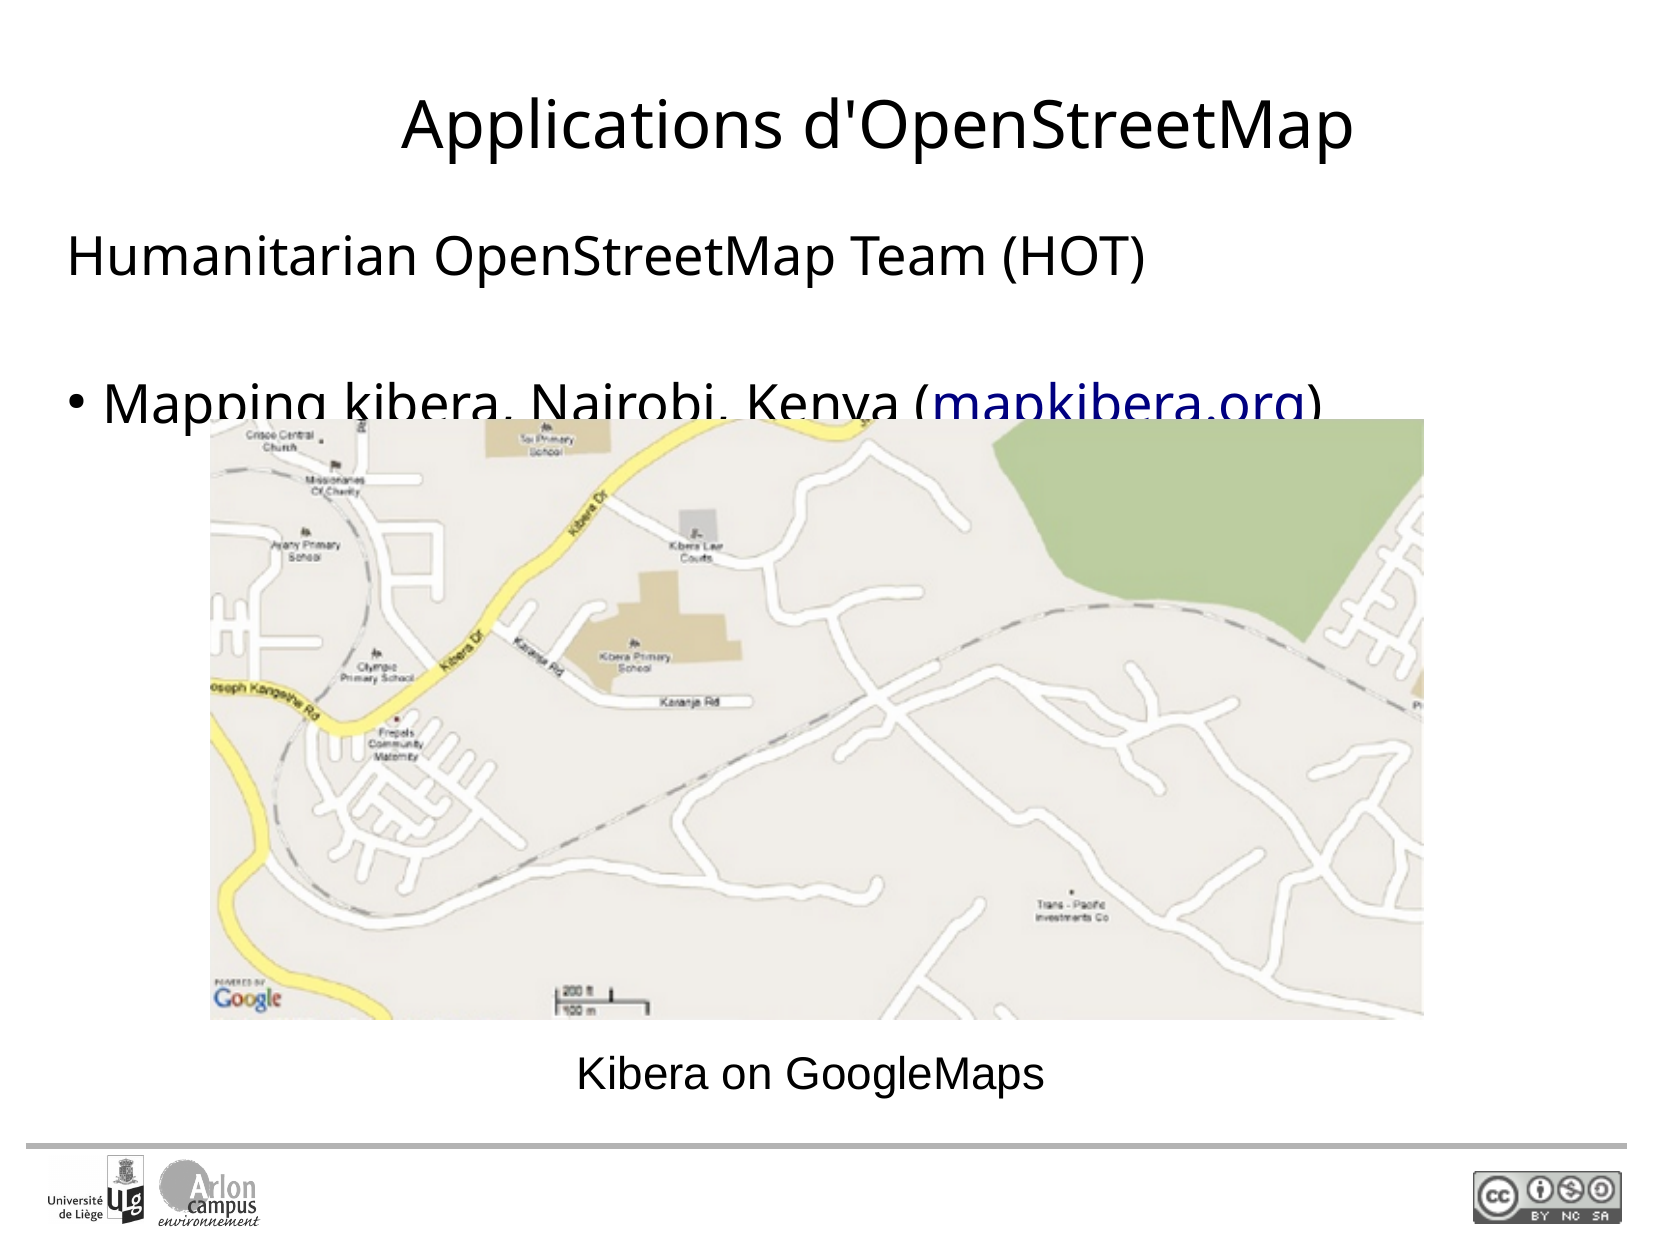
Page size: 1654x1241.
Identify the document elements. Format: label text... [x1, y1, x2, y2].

text_box Kibera on GoogleMaps [562, 1040, 1096, 1107]
title Applications d'OpenStreetMap [135, 18, 1624, 226]
picture [157, 1158, 261, 1227]
text_box Humanitarian OpenStreetMap Team (HOT) Mapping kibera, Nairobi, Kenya (mapkibera.org) [52, 210, 1576, 532]
picture [48, 1155, 144, 1224]
list [52, 221, 1589, 1107]
picture [210, 419, 1424, 1021]
